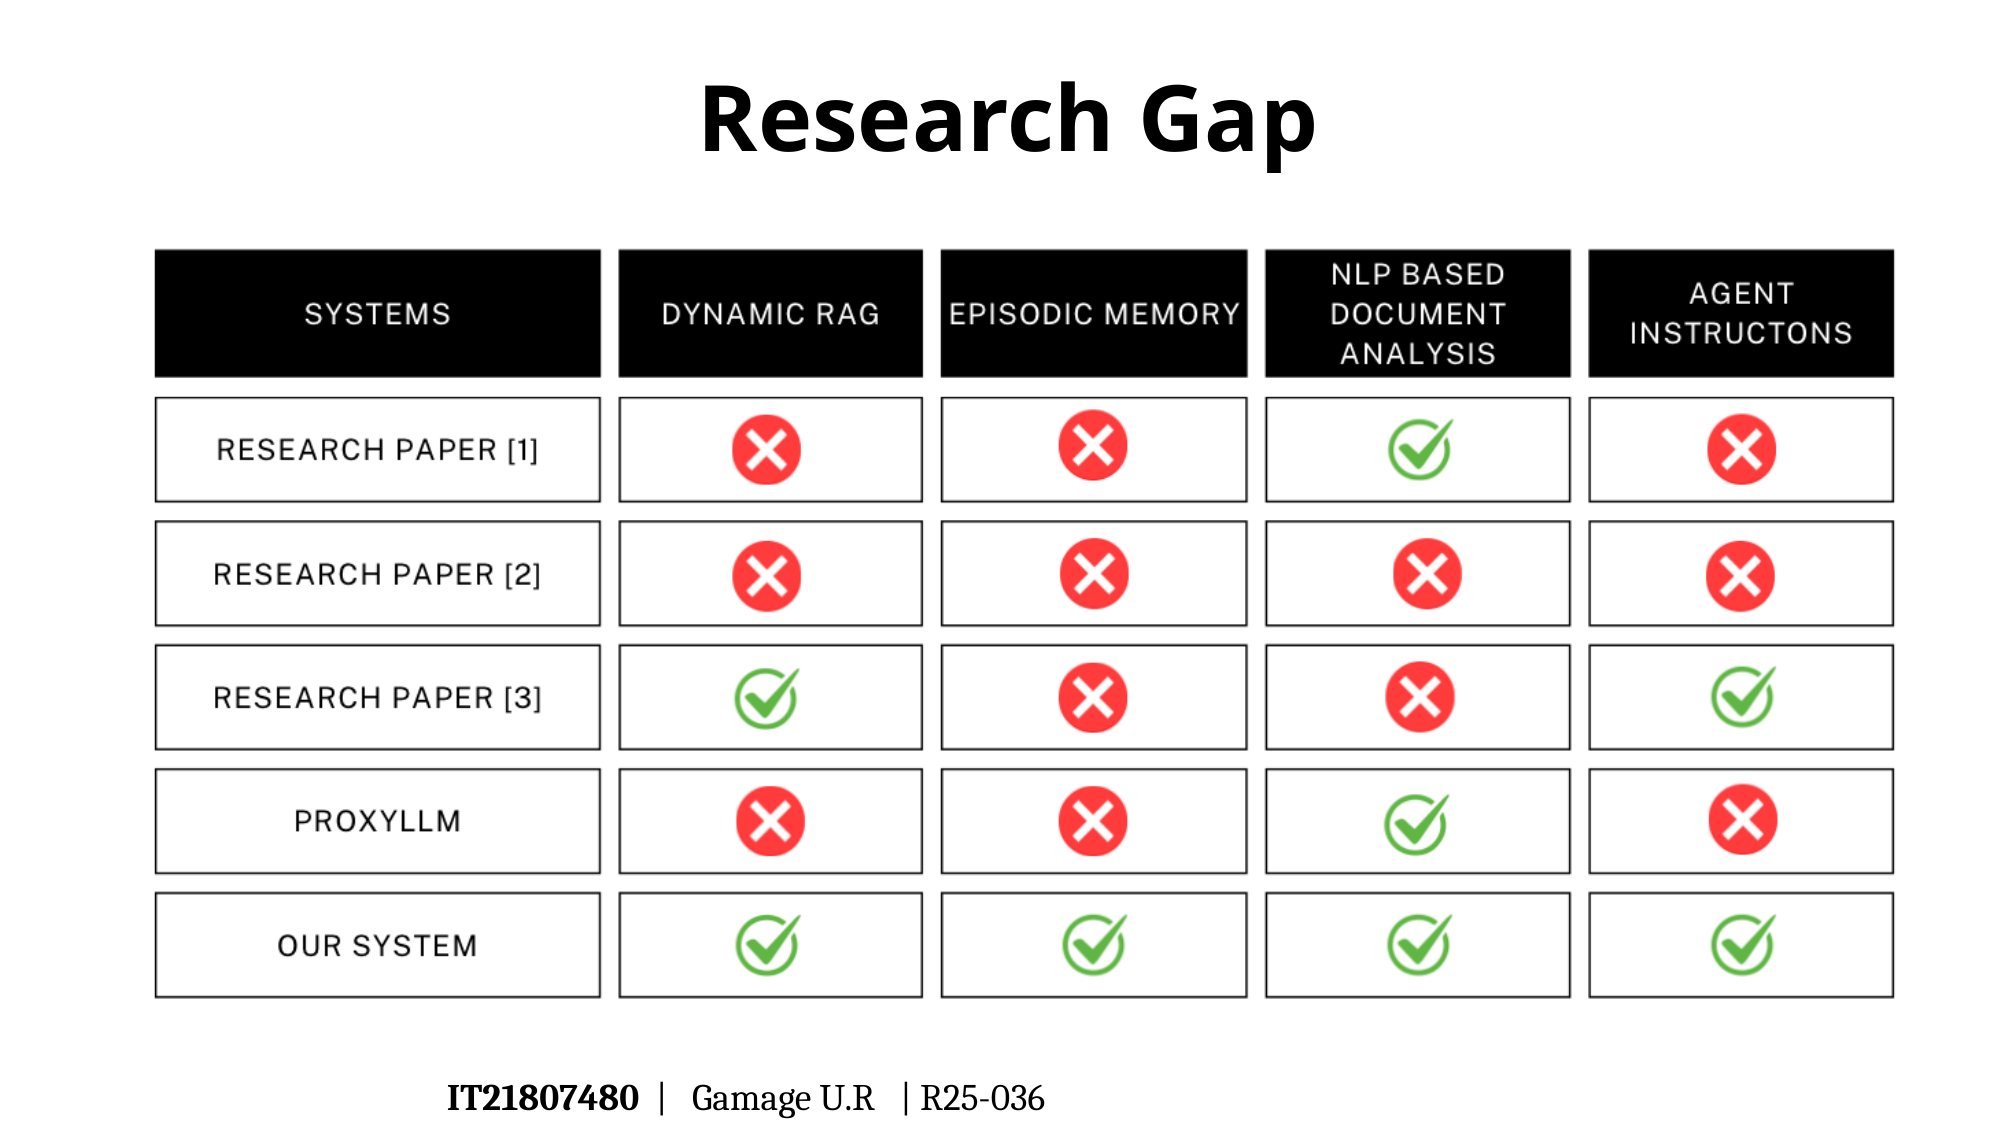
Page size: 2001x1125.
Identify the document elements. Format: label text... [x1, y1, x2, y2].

text_box IT21807480 | Gamage U.R | R25-036 [432, 1065, 1550, 1125]
title Research Gap [50, 50, 1967, 180]
picture [118, 208, 1934, 1033]
